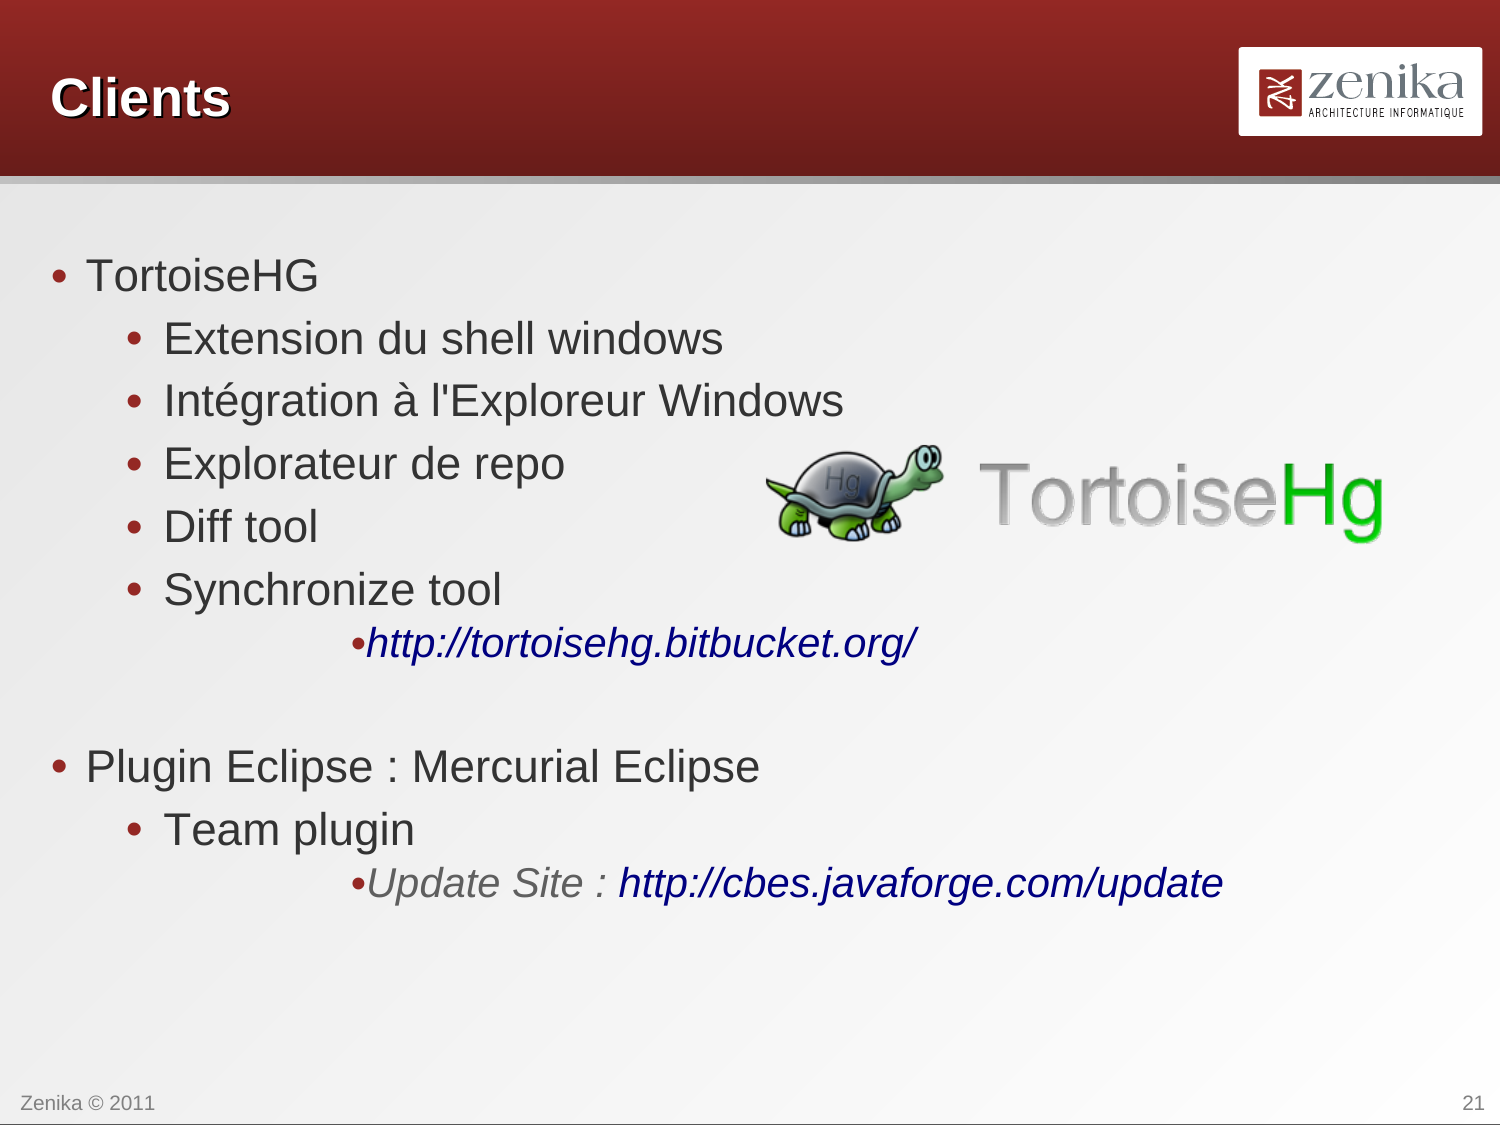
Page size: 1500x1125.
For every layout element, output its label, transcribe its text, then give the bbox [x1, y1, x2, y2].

list TortoiseHG Extension du shell windows Intégration à l'Exploreur Windows Explorateur de repo Diff tool Synchronize tool http://tortoisehg.bitbucket.org/ Plugin Eclipse : Mercurial Eclipse Team plugin Update Site : http://cbes.javaforge.com/update [50, 249, 1435, 1064]
title Clients [50, 22, 1206, 172]
picture [1257, 58, 1464, 125]
picture [759, 381, 1392, 549]
